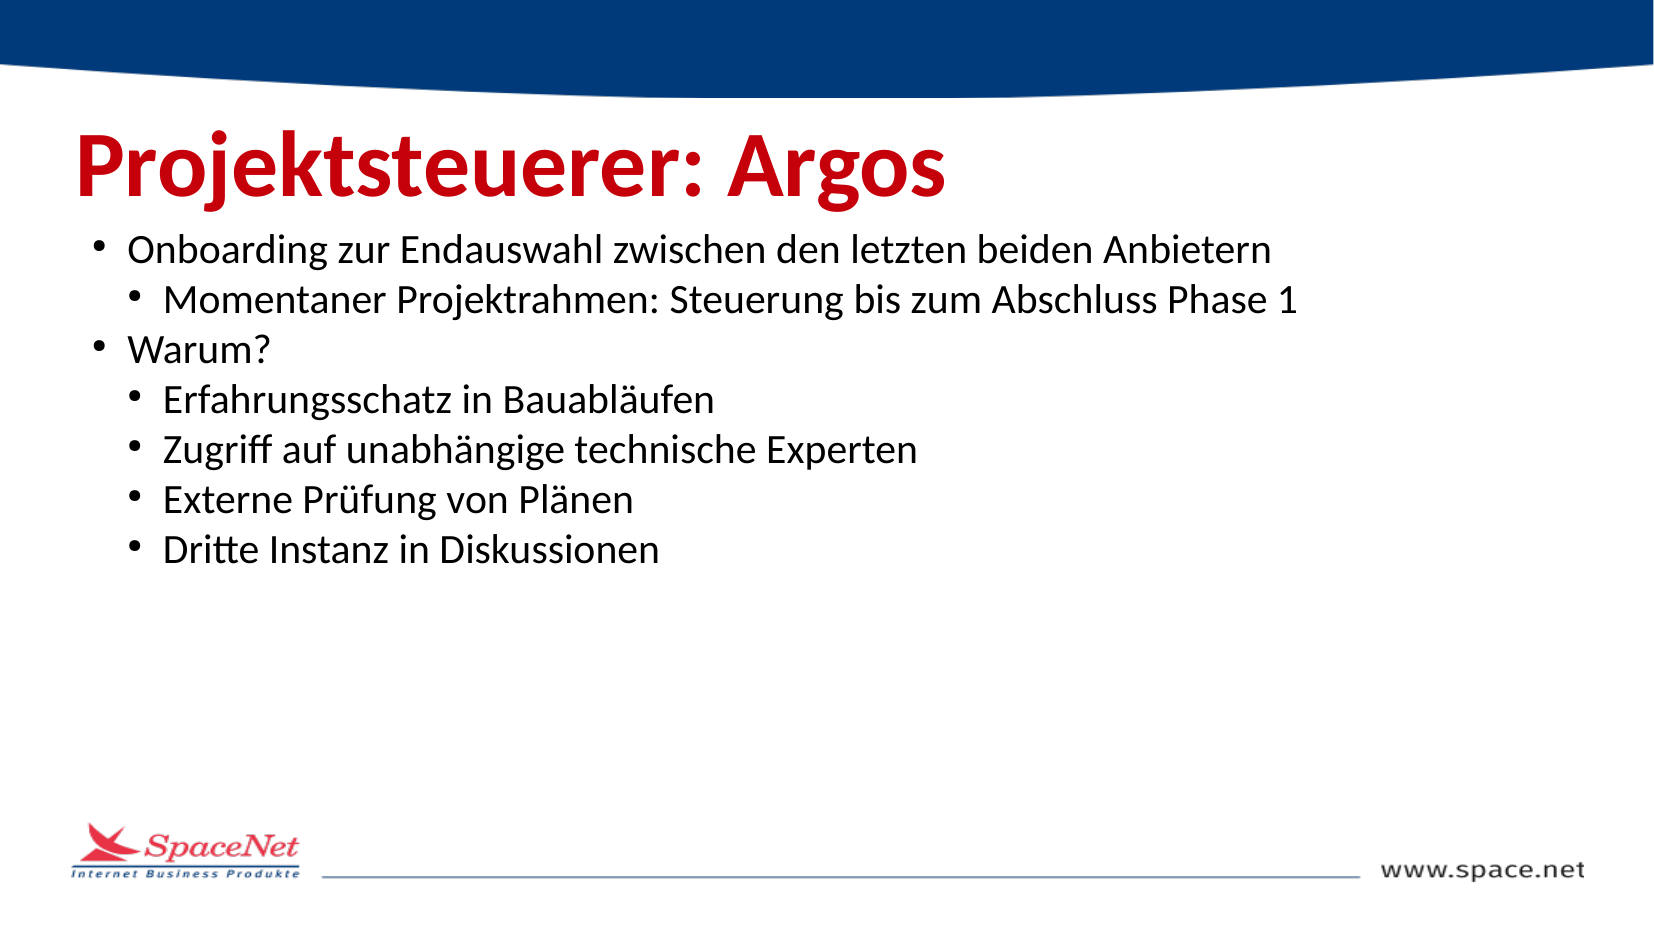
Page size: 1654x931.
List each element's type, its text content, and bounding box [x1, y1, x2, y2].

text_box Projektsteuerer: Argos [60, 95, 1583, 223]
text_box Onboarding zur Endauswahl zwischen den letzten beiden Anbietern Momentaner Projektrahmen: Steuerung bis zum Abschluss Phase 1 Warum? Erfahrungsschatz in Bauabläufen Zugriff auf unabhängige technische Experten Externe Prüfung von Plänen Dritte Instanz in Diskussionen [77, 223, 1576, 580]
